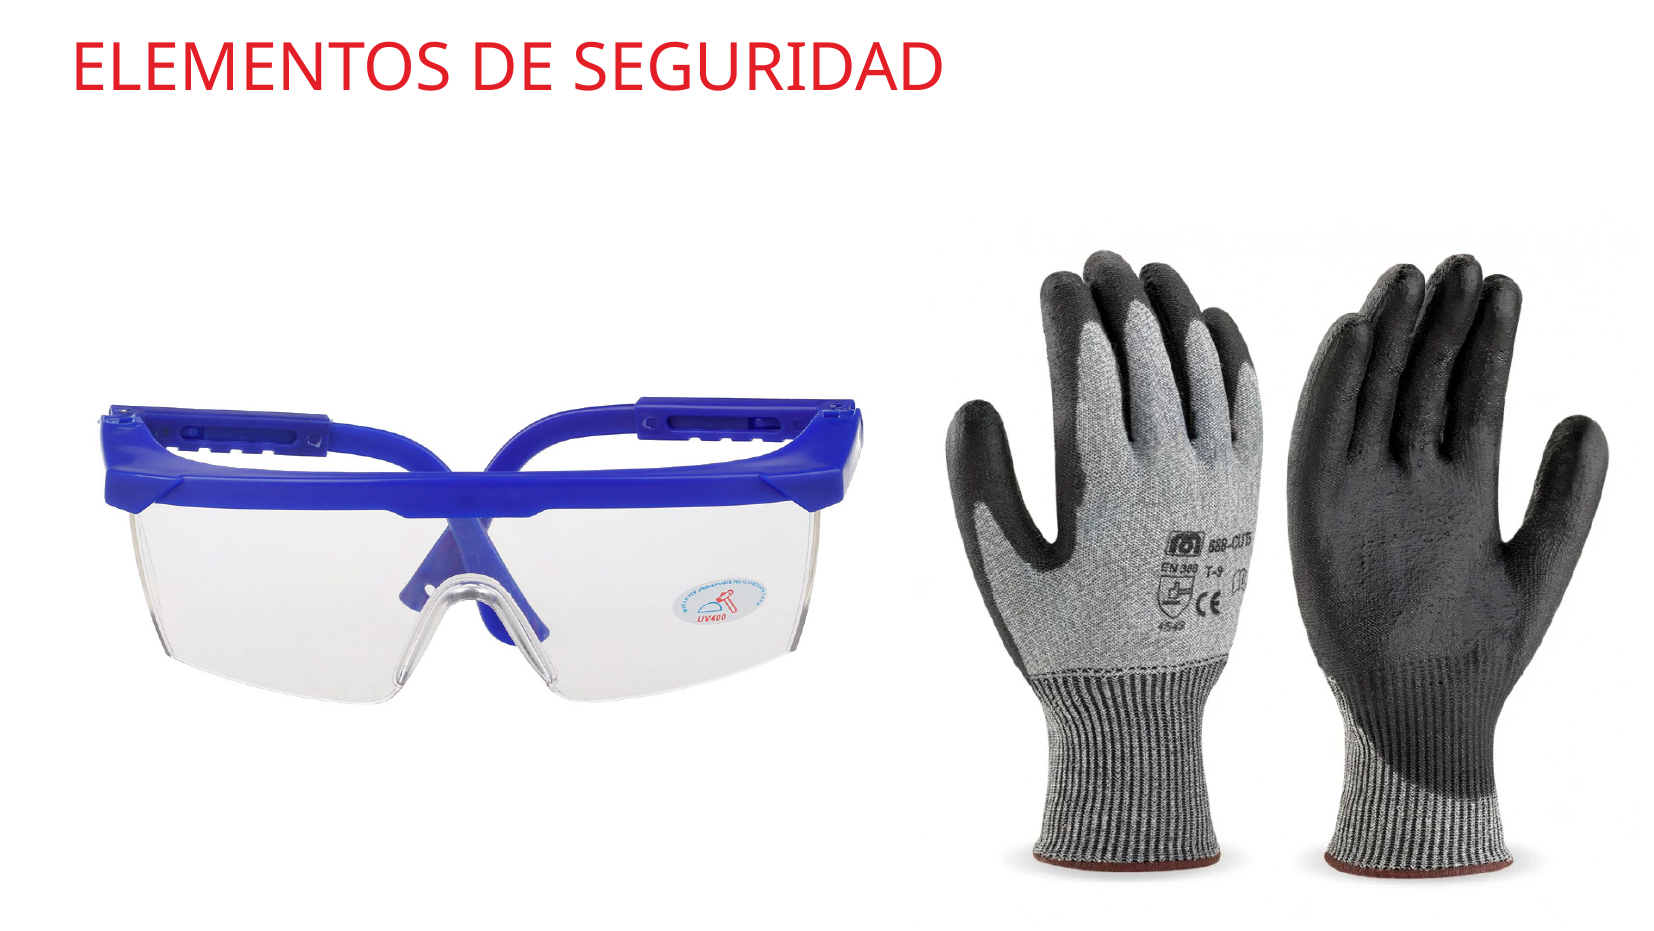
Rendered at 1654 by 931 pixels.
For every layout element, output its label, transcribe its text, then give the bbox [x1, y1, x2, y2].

title ELEMENTOS DE SEGURIDAD [70, 11, 1347, 118]
picture [915, 205, 1641, 931]
picture [59, 347, 902, 737]
